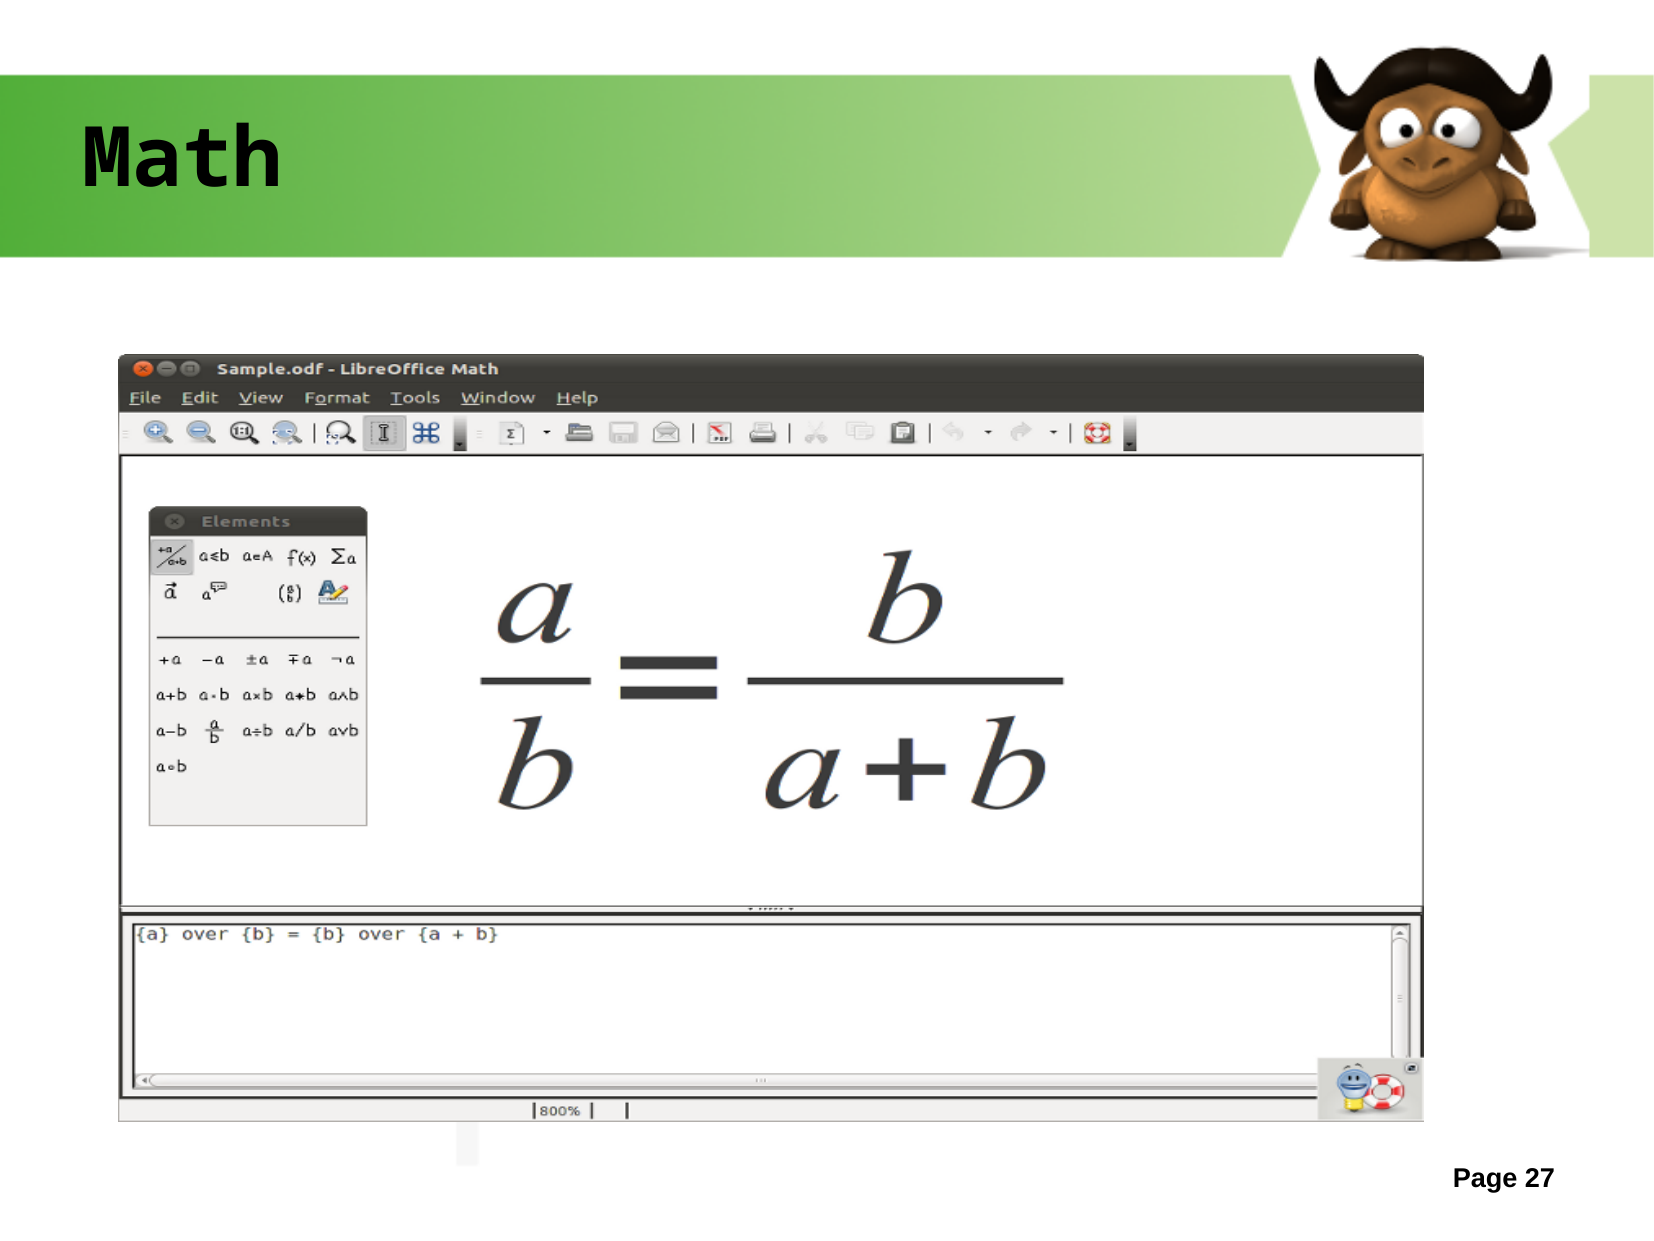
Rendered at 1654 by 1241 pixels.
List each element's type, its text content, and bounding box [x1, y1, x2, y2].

picture [0, 0, 1654, 1241]
title Math [82, 49, 1571, 257]
